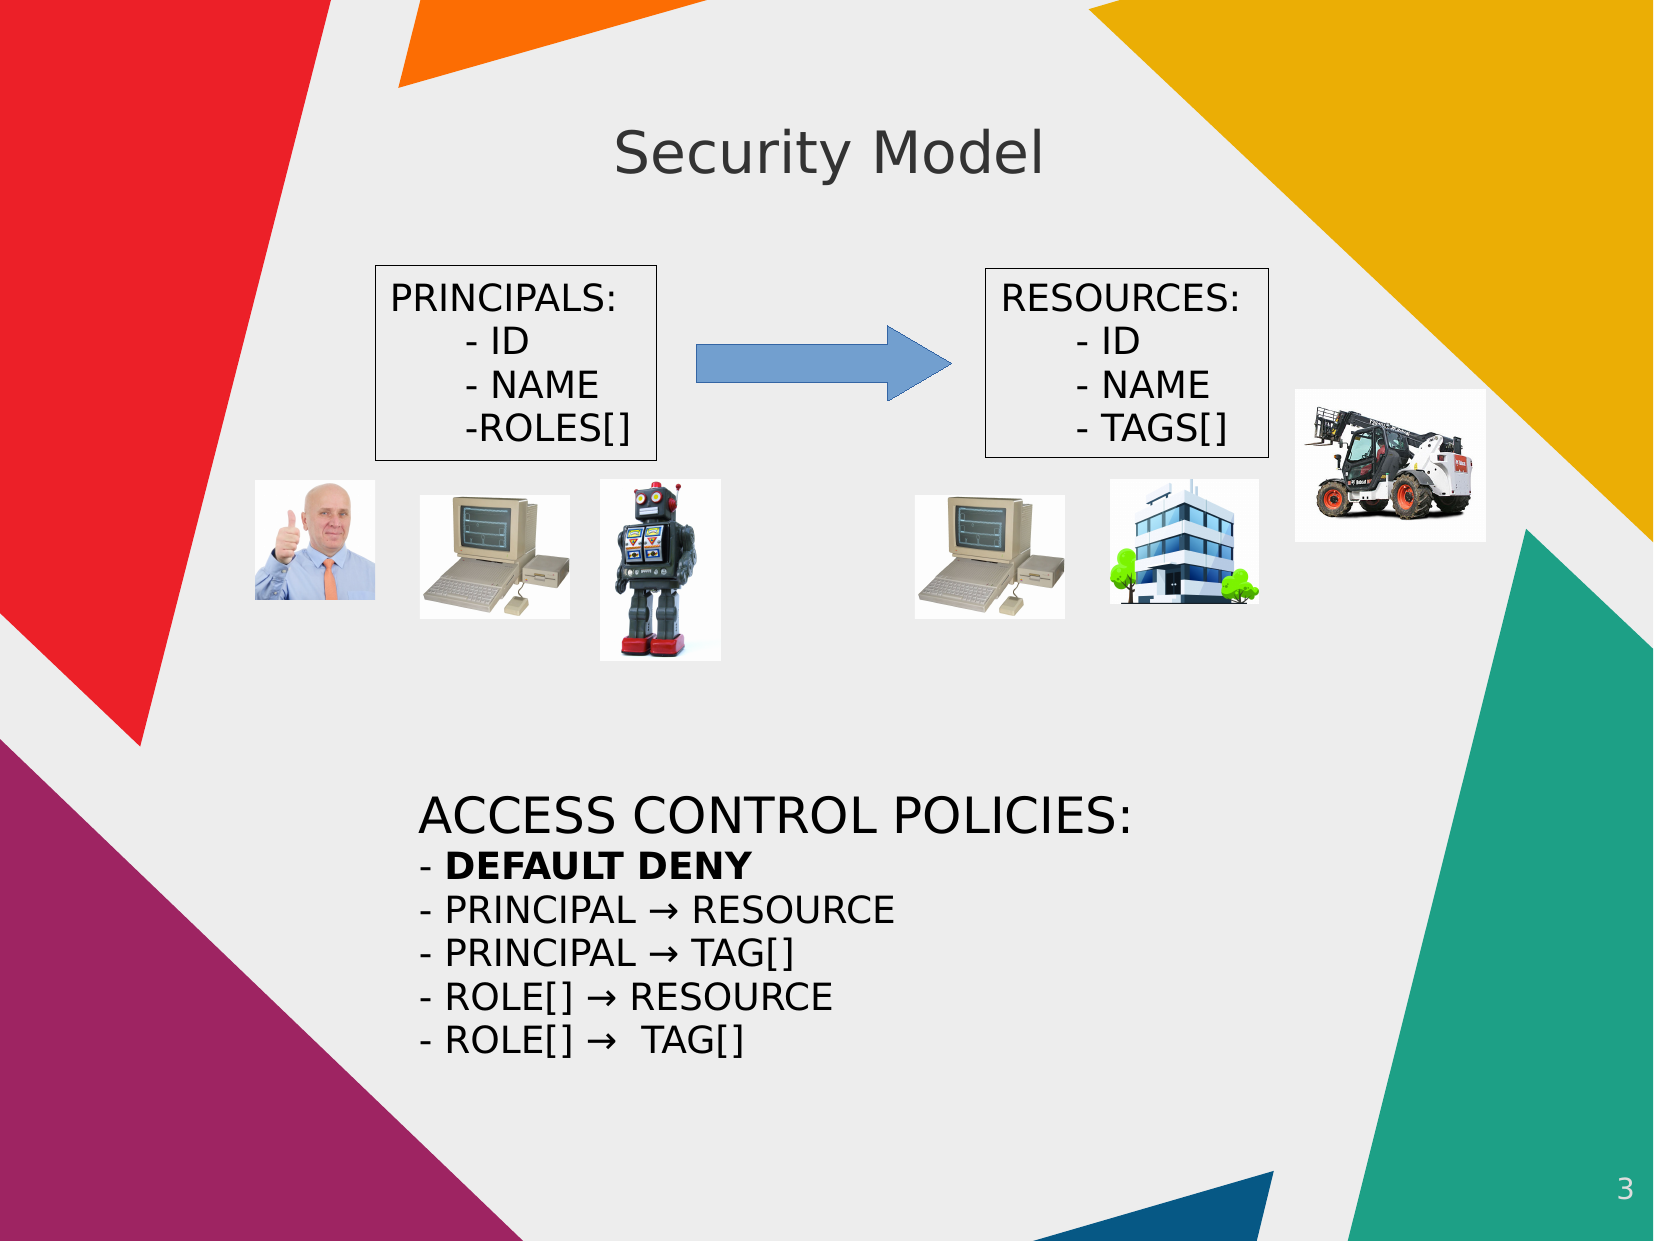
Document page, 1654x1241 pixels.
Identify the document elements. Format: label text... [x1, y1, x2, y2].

picture [914, 495, 1066, 619]
text_box PRINCIPALS: - ID - NAME -ROLES[] [375, 265, 657, 461]
text_box ACCESS CONTROL POLICIES: - DEFAULT DENY - PRINCIPAL → RESOURCE - PRINCIPAL → TAG[] - ROLE[] → RESOURCE - ROLE[] → TAG[] [404, 750, 1245, 1099]
text_box [696, 325, 952, 401]
picture [1295, 389, 1486, 542]
text_box RESOURCES: - ID - NAME - TAGS[] [985, 268, 1269, 458]
picture [600, 479, 721, 661]
picture [419, 495, 571, 619]
picture [255, 480, 376, 600]
picture [1110, 479, 1259, 604]
title Security Model [289, 49, 1371, 257]
